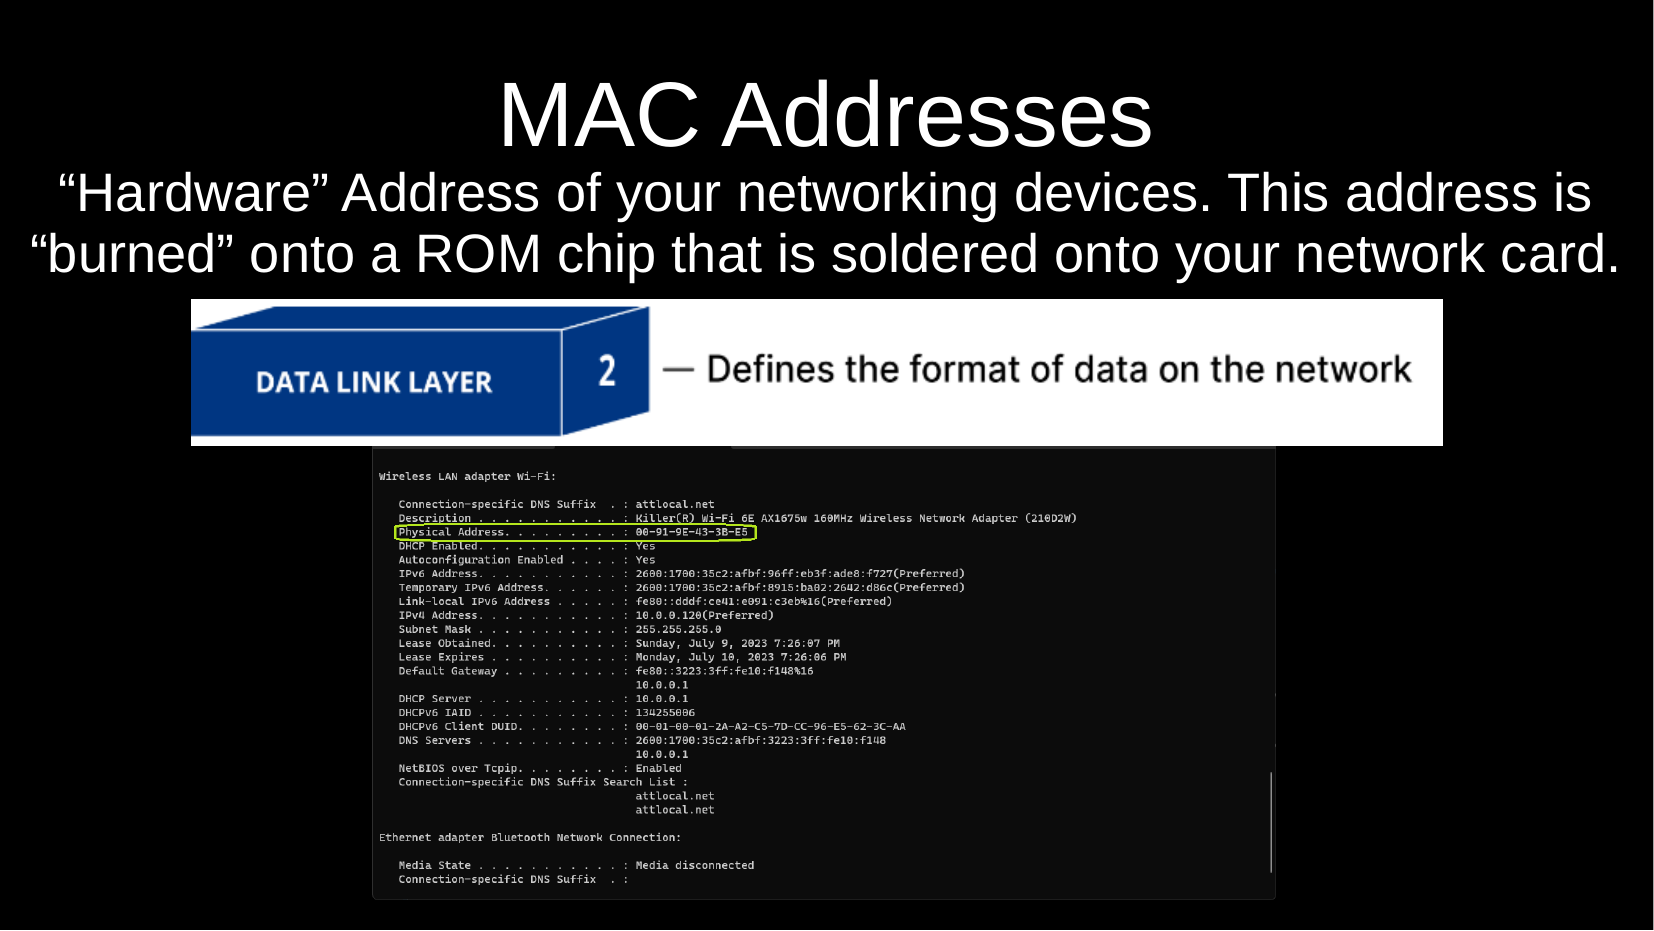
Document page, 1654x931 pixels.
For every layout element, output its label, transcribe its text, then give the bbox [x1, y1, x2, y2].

subtitle “Hardware” Address of your networking devices. This address is “burned” onto a ROM chip that is soldered onto your network card. [0, 146, 1654, 301]
picture [191, 299, 1443, 901]
title MAC Addresses [82, 37, 1571, 146]
